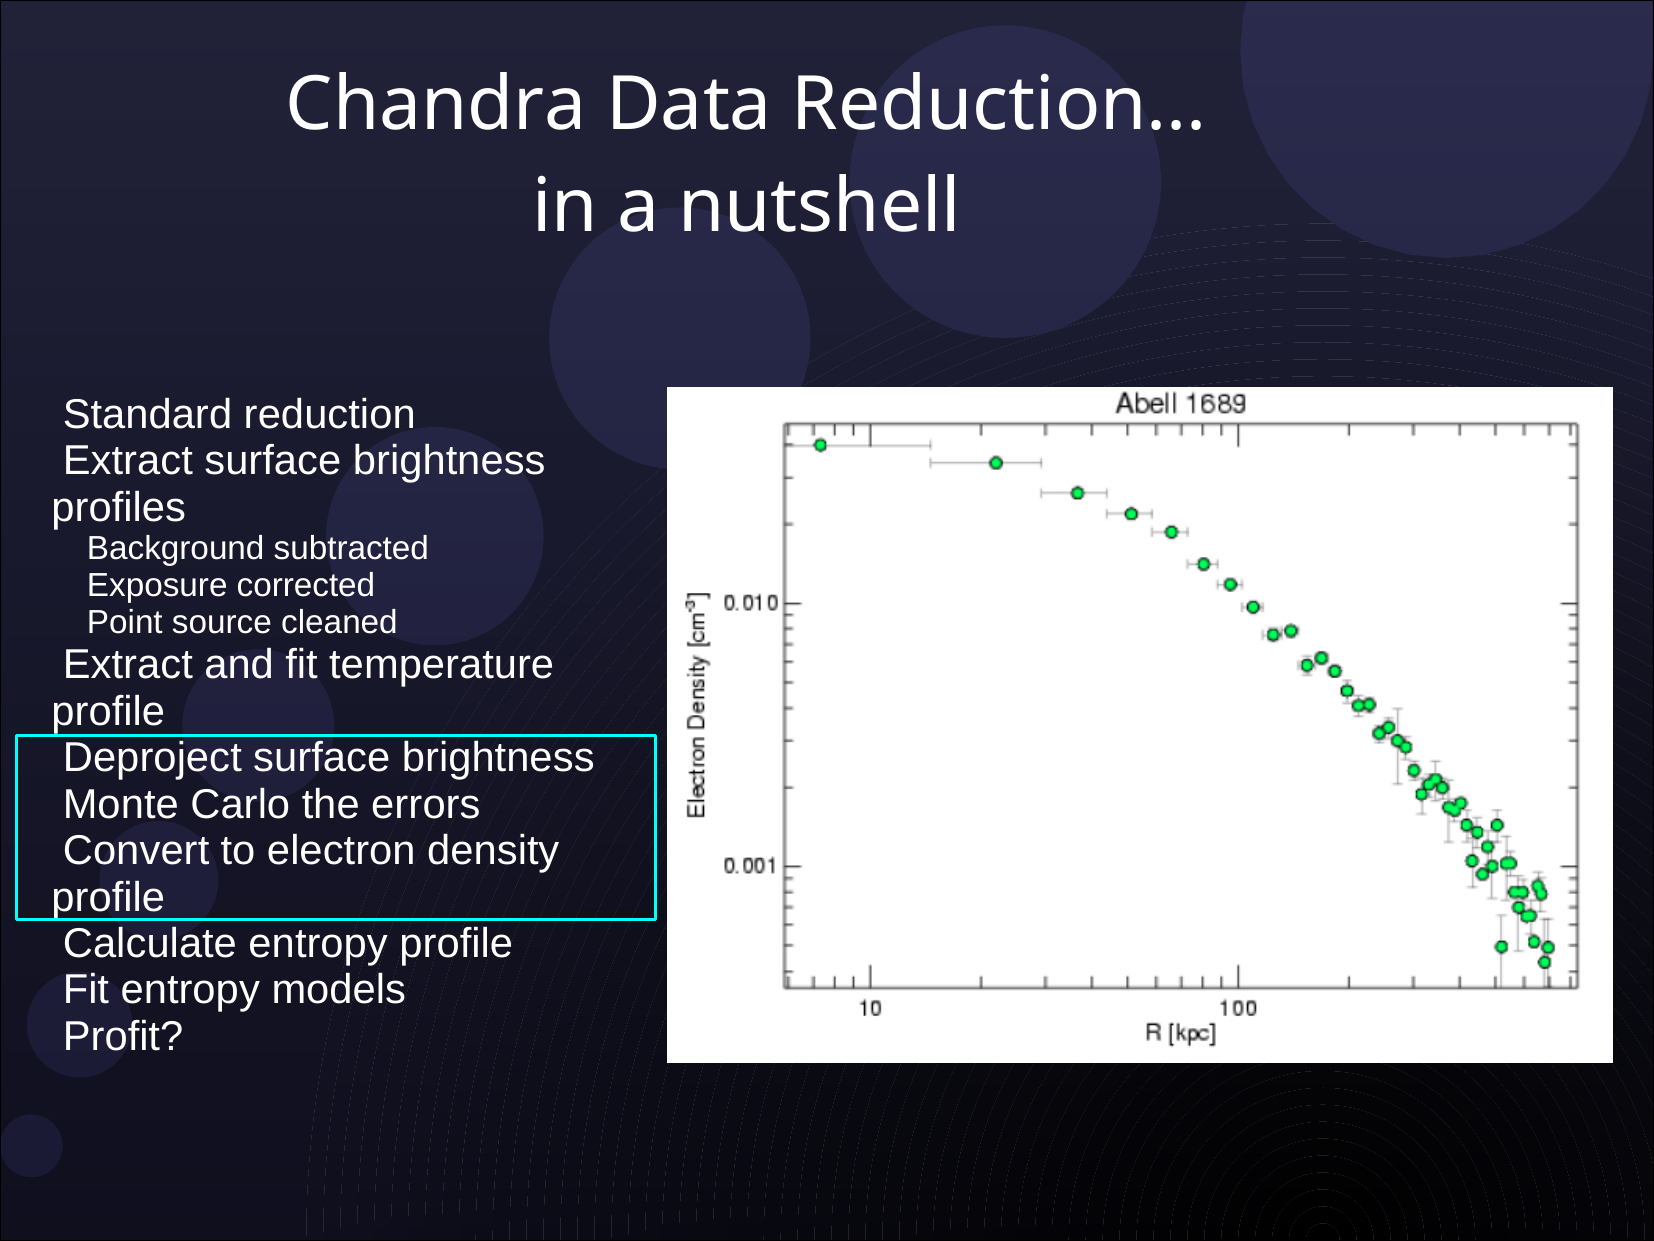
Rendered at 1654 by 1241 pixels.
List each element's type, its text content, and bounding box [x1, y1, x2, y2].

text_box Standard reduction Extract surface brightness profiles Background subtracted Exposure corrected Point source cleaned Extract and fit temperature profile Deproject surface brightness Monte Carlo the errors Convert to electron density profile Calculate entropy profile Fit entropy models Profit? [51, 390, 618, 734]
text_box Standard reduction Extract surface brightness profiles Background subtracted Exposure corrected Point source cleaned Extract and fit temperature profile Deproject surface brightness Monte Carlo the errors Convert to electron density profile Calculate entropy profile Fit entropy models Profit? [51, 921, 618, 1060]
text_box Standard reduction Extract surface brightness profiles Background subtracted Exposure corrected Point source cleaned Extract and fit temperature profile Deproject surface brightness Monte Carlo the errors Convert to electron density profile Calculate entropy profile Fit entropy models Profit? [51, 737, 618, 918]
picture [667, 387, 1613, 1063]
text_box Chandra Data Reduction... in a nutshell [284, 47, 1370, 263]
